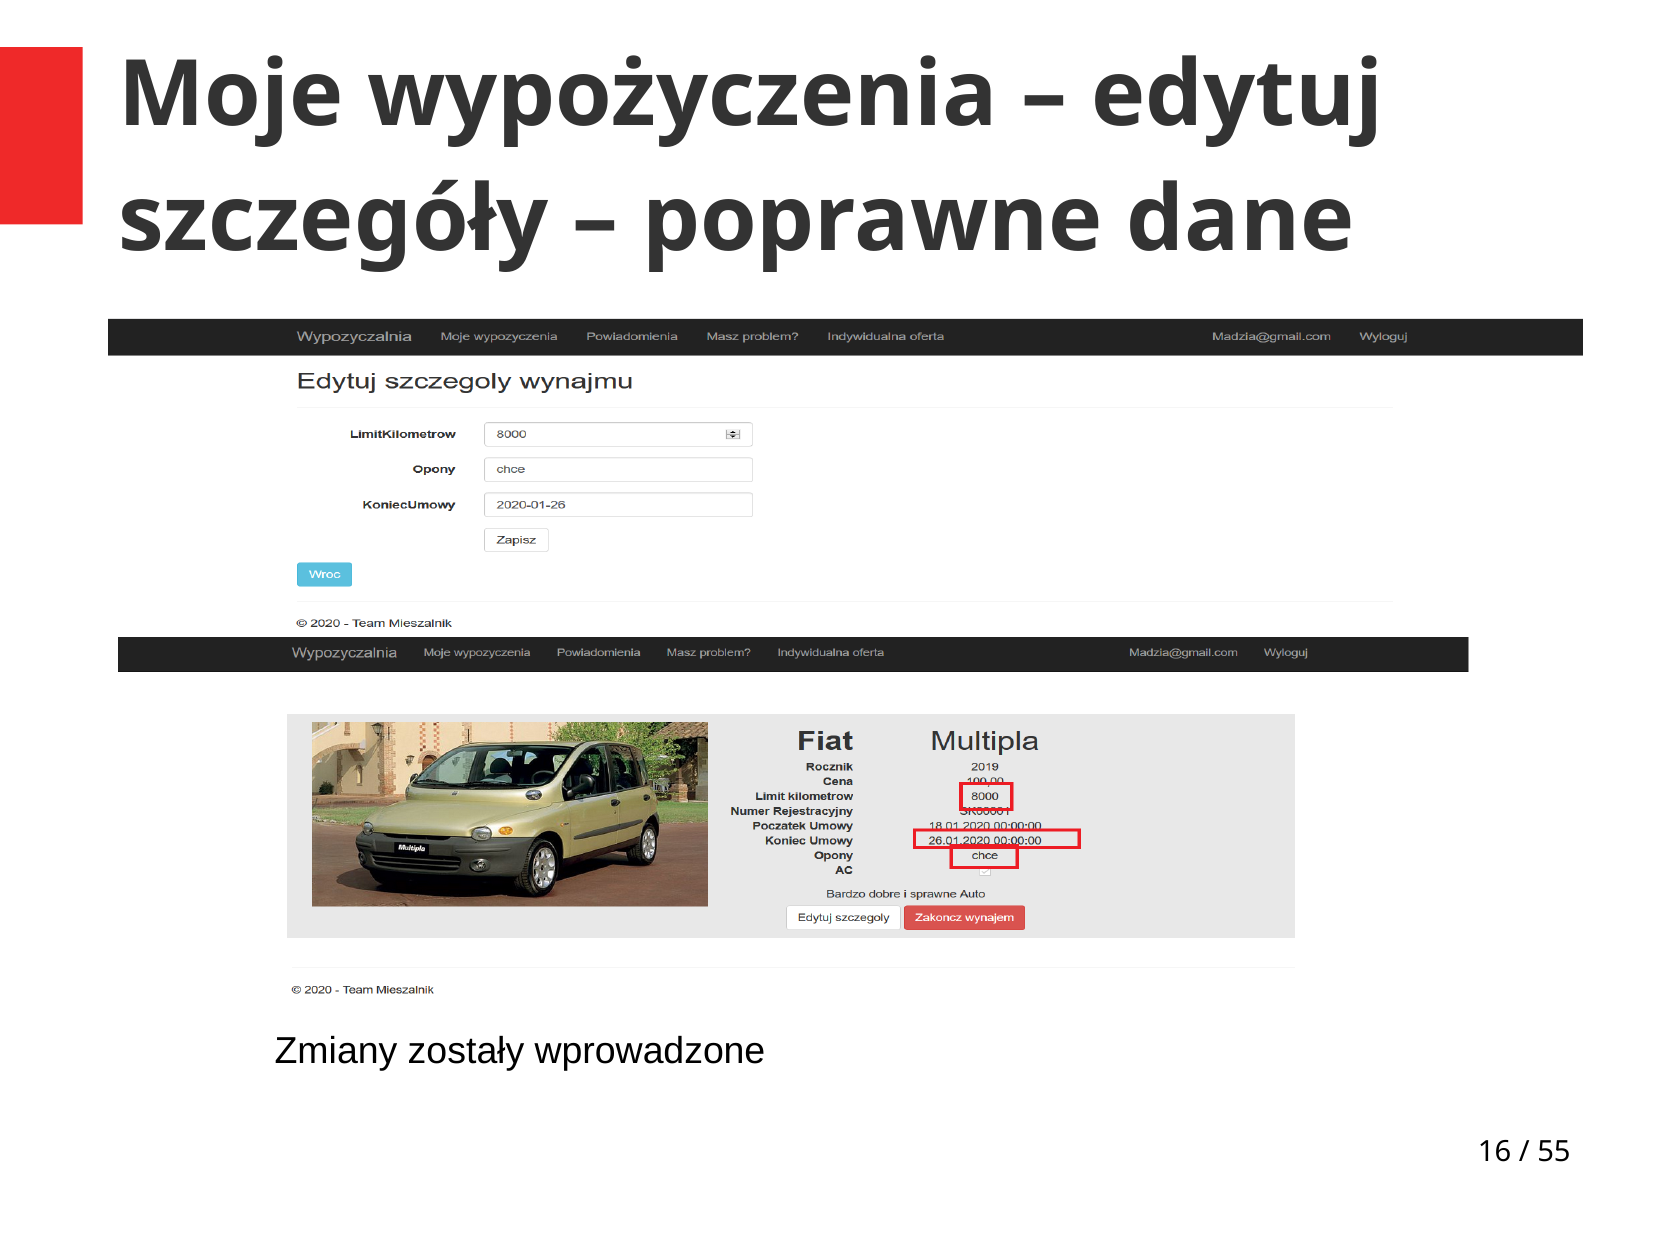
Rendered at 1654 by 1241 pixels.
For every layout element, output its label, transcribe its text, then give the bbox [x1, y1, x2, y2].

picture [108, 318, 1583, 1241]
title Moje wypożyczenia – edytuj szczegóły – poprawne dane [118, 28, 1571, 278]
text_box Zmiany zostały wprowadzone [259, 980, 1323, 1079]
